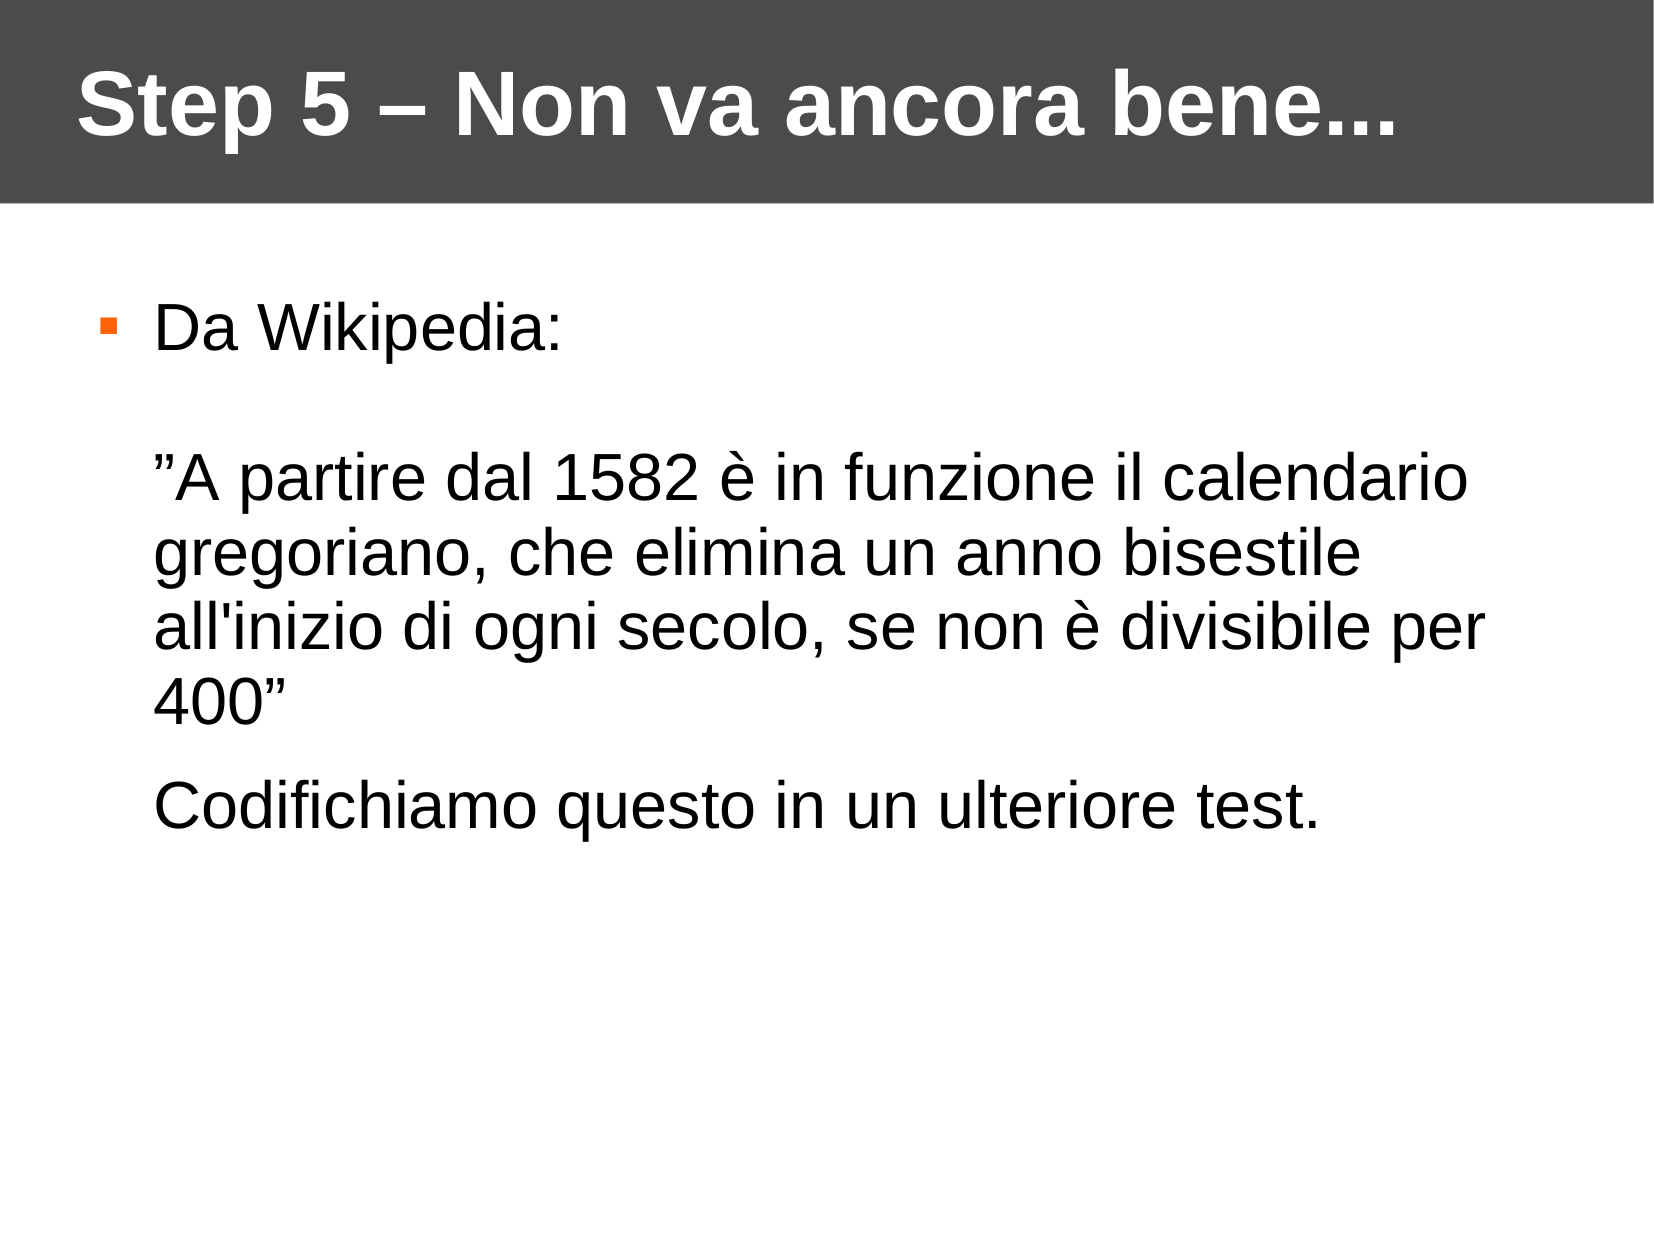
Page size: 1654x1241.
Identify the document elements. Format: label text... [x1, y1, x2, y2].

list Da Wikipedia: ”A partire dal 1582 è in funzione il calendario gregoriano, che elimina un anno bisestile all'inizio di ogni secolo, se non è divisibile per 400” Codifichiamo questo in un ulteriore test. [82, 290, 1571, 1109]
title Step 5 – Non va ancora bene... [76, 0, 1565, 208]
picture [0, 0, 1654, 1241]
